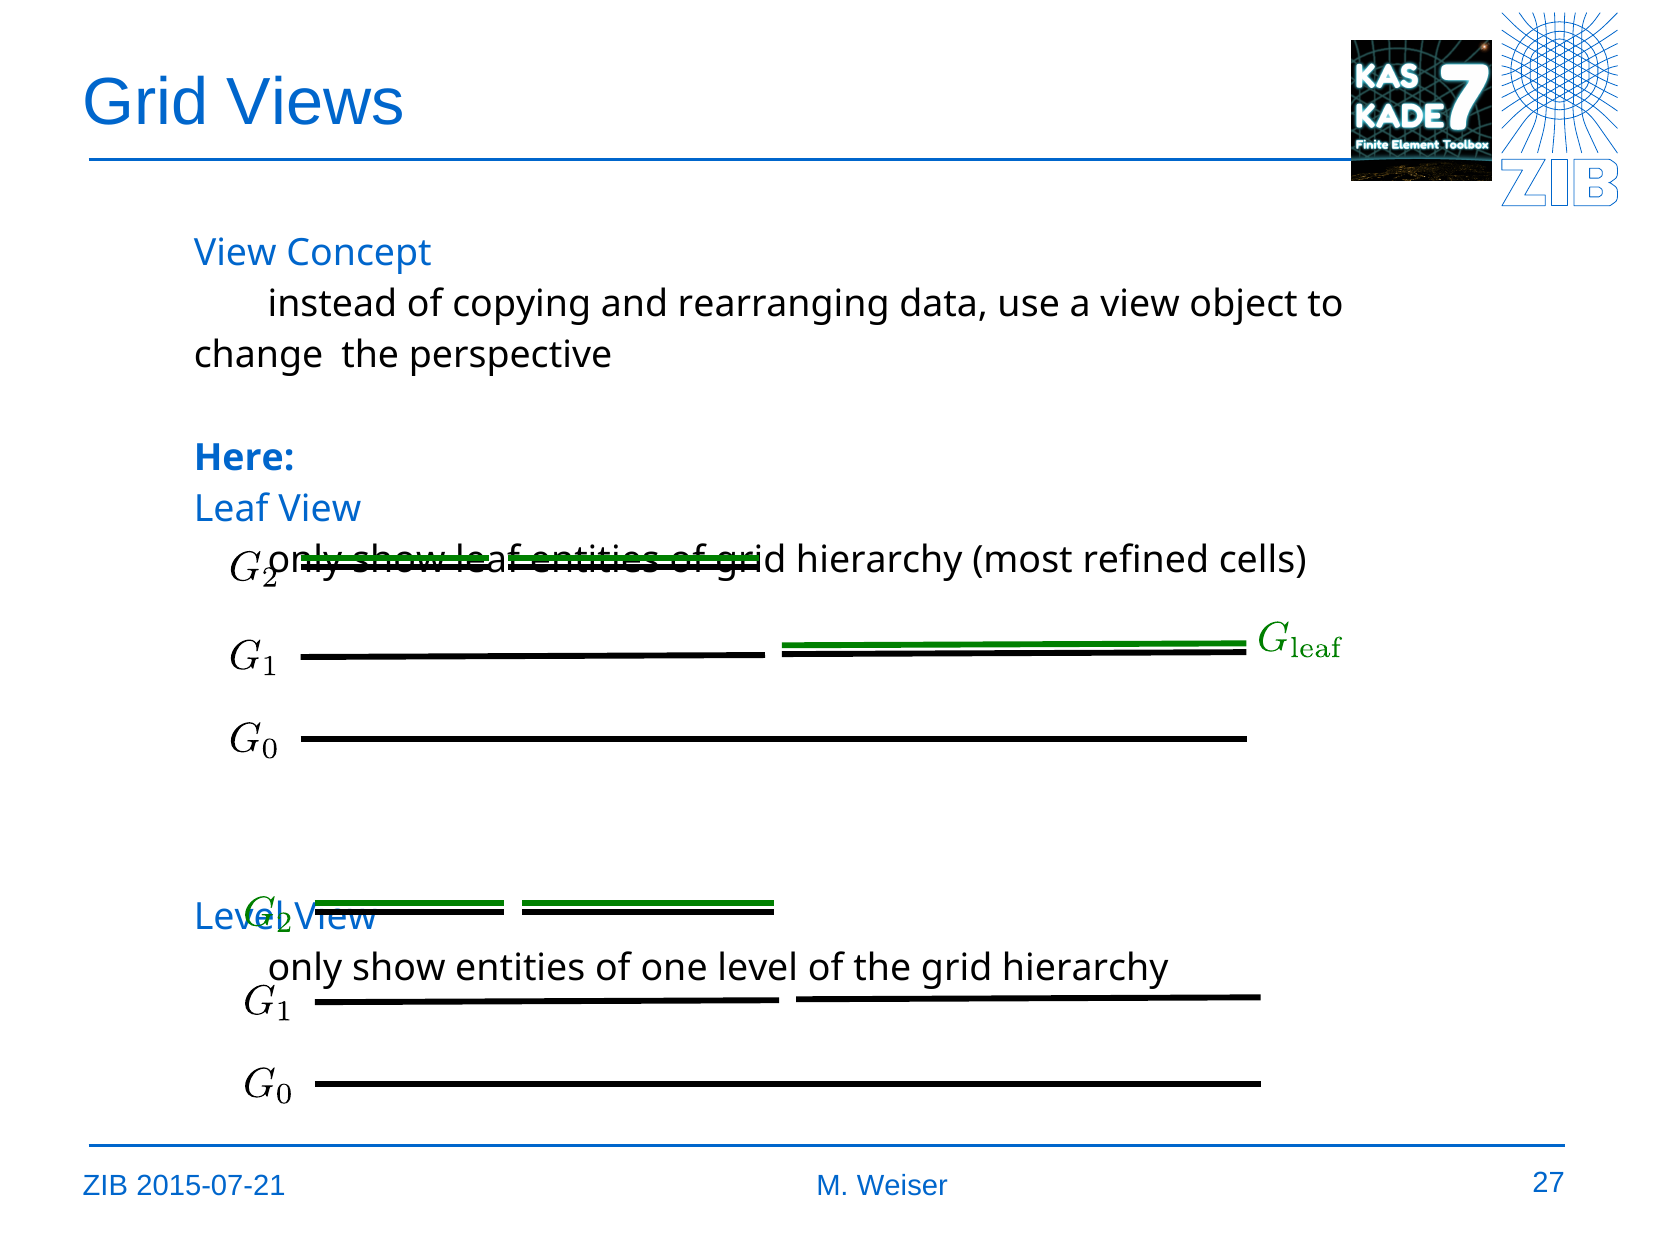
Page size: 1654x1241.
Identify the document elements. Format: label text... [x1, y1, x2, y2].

picture [245, 896, 291, 932]
text_box View Concept instead of copying and rearranging data, use a view object to change the perspective Here: Leaf View only show leaf entities of grid hierarchy (most refined cells) Level View only show entities of one level of the grid hierarchy [178, 218, 1439, 894]
picture [245, 984, 290, 1021]
picture [245, 1067, 291, 1104]
picture [230, 550, 277, 587]
title Grid Views [82, 64, 1359, 139]
picture [230, 639, 276, 676]
picture [230, 722, 277, 759]
picture [1351, 40, 1492, 181]
picture [1259, 621, 1343, 658]
